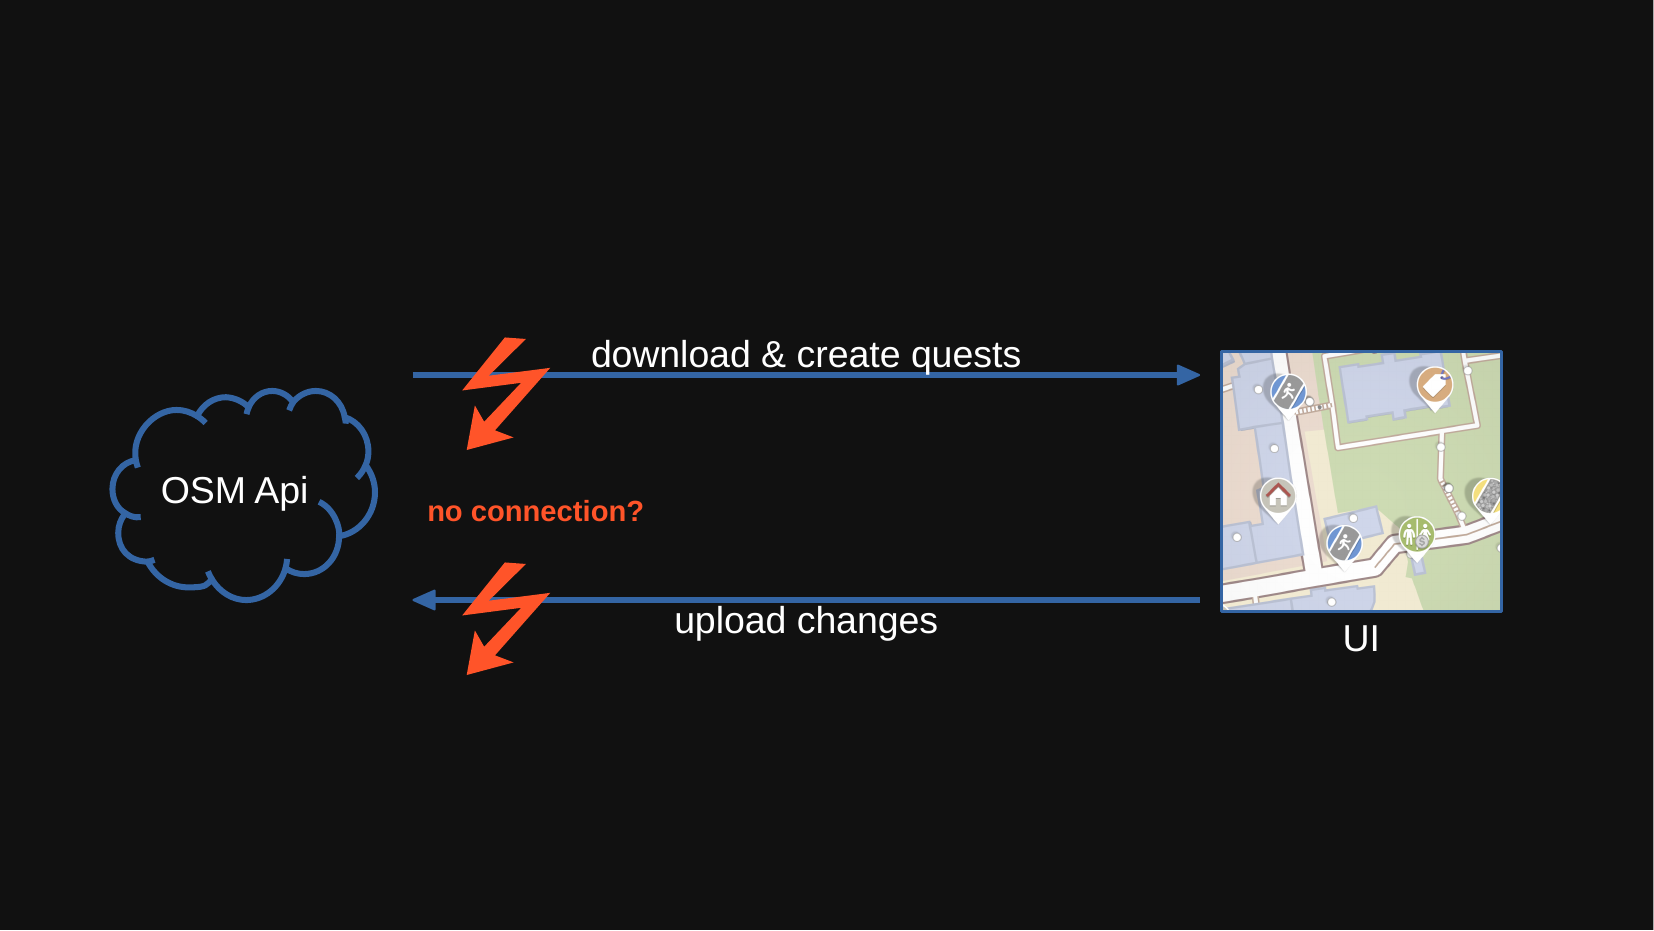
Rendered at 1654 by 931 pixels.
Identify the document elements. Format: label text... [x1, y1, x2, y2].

text_box [462, 337, 551, 451]
text_box UI [1223, 609, 1501, 673]
text_box no connection? [412, 487, 660, 536]
picture [1223, 353, 1501, 609]
text_box OSM Api [112, 390, 376, 601]
text_box [462, 562, 551, 676]
